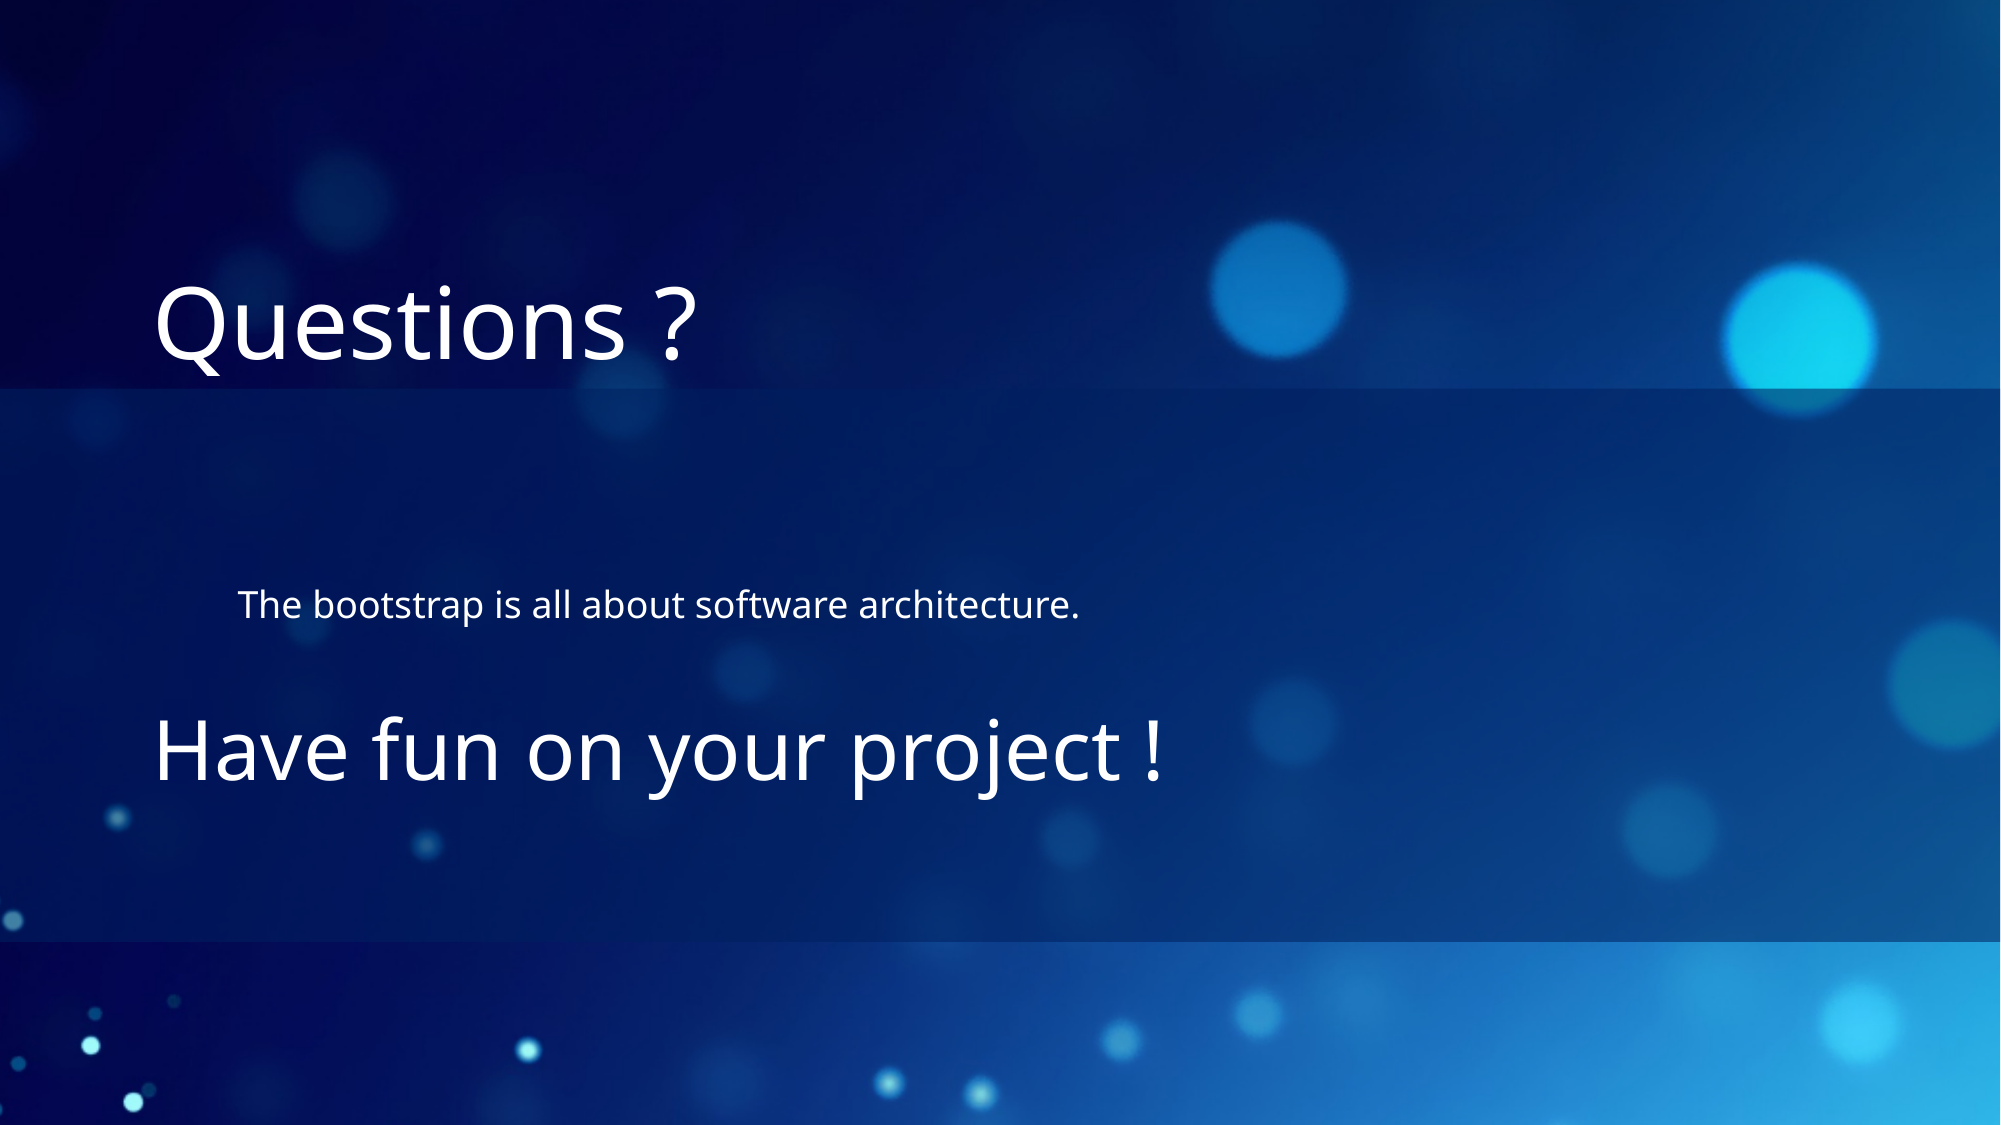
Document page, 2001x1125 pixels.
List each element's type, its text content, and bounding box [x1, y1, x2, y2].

title Questions ? [137, 129, 1863, 389]
list The bootstrap is all about software architecture. Have fun on your project ! [137, 390, 1863, 942]
